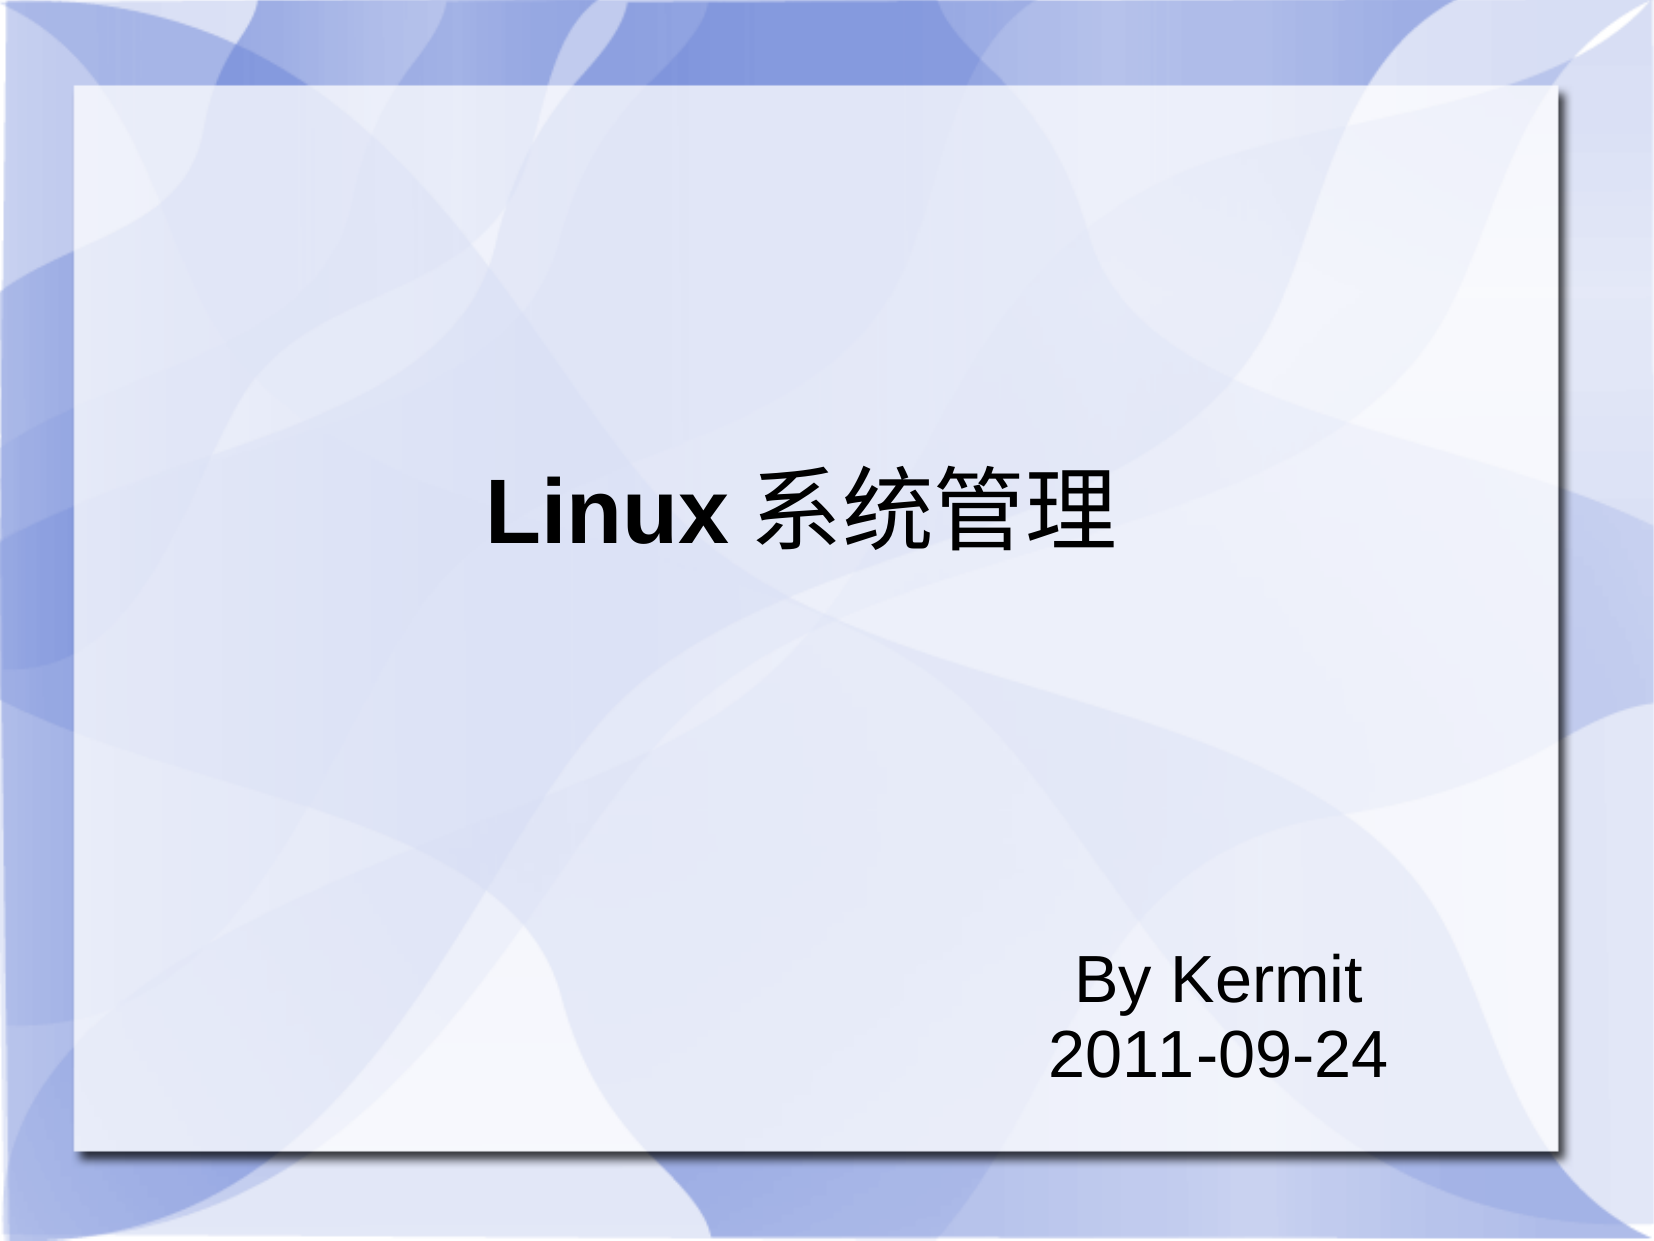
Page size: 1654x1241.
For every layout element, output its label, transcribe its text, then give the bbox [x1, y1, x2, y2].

subtitle By Kermit 2011-09-24 [937, 867, 1501, 1092]
picture [0, 0, 1654, 1241]
title Linux系统管理 [75, 407, 1528, 601]
